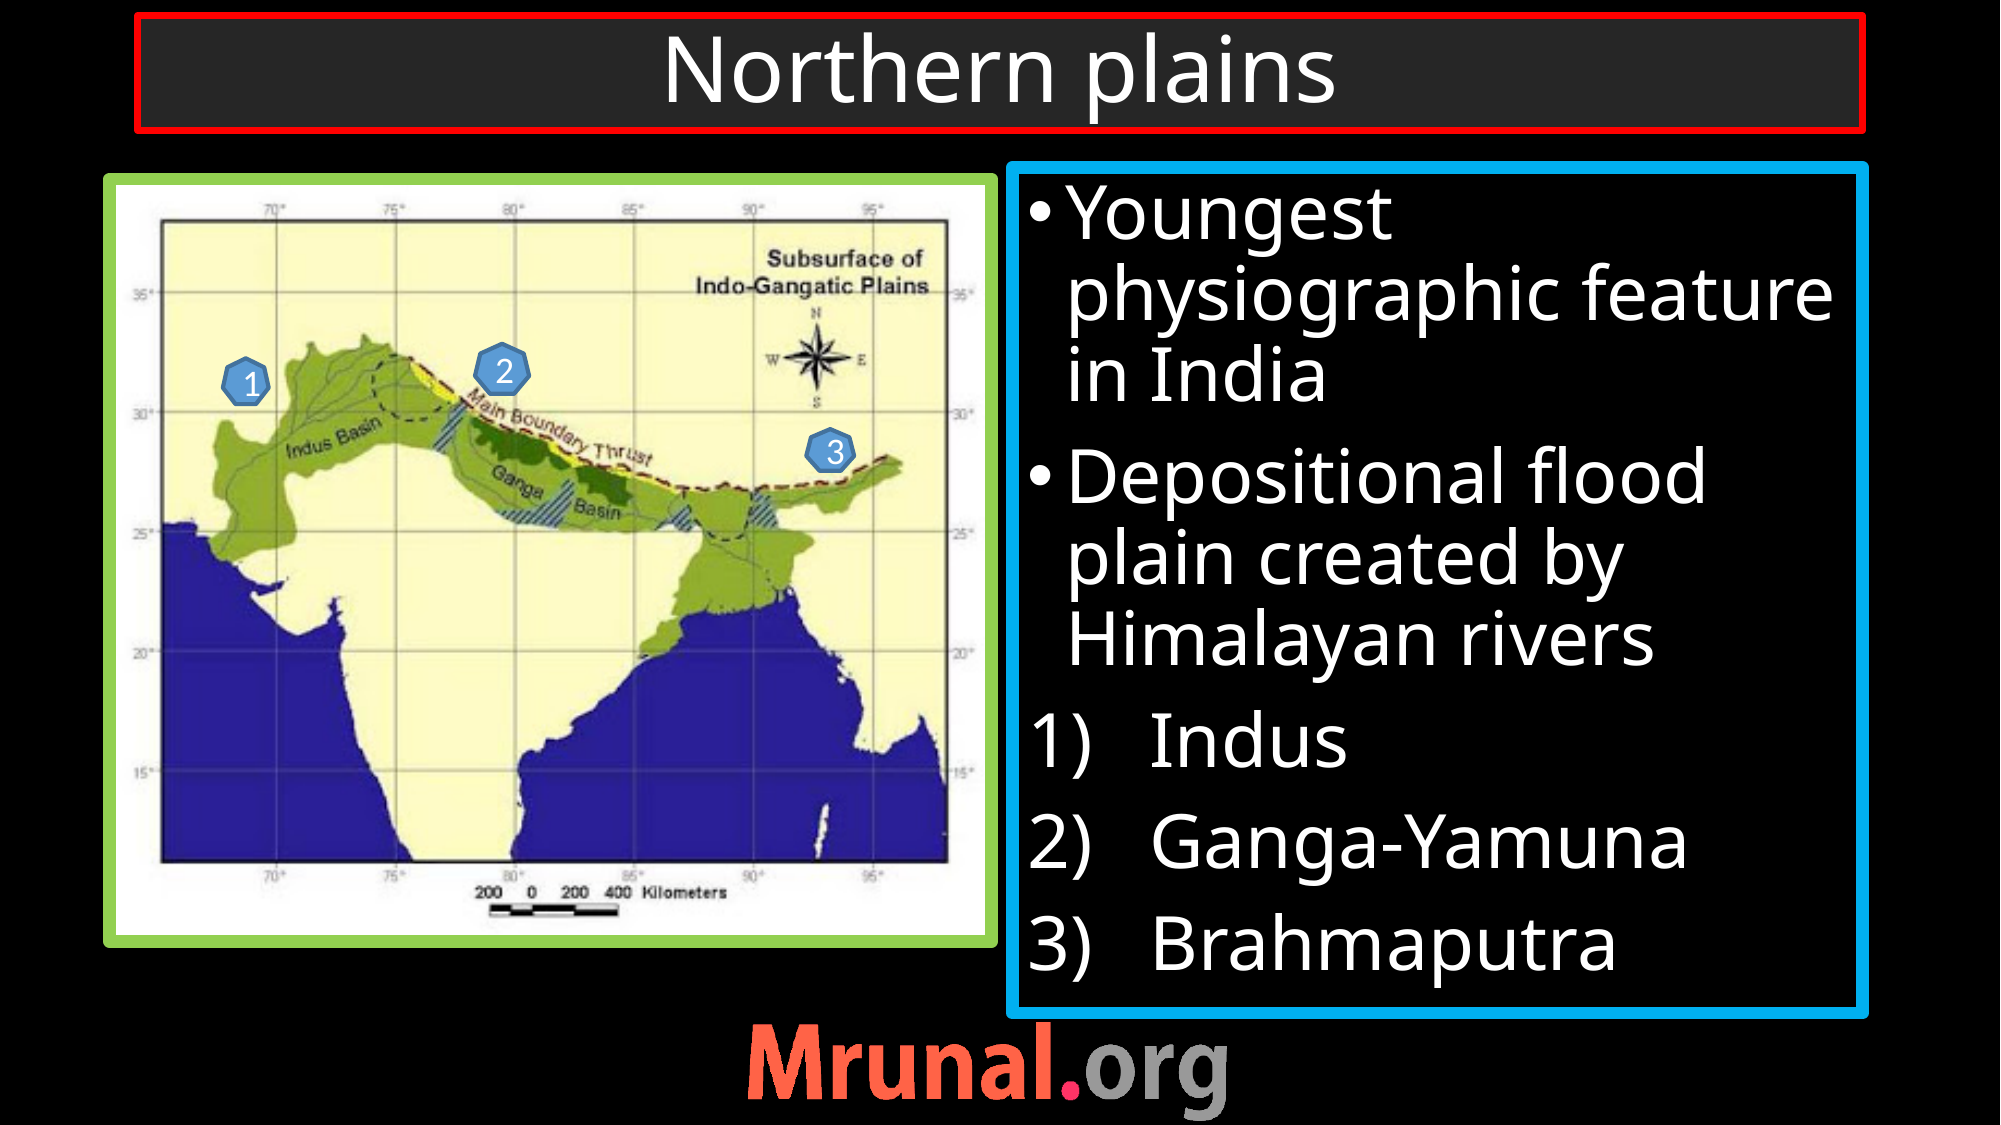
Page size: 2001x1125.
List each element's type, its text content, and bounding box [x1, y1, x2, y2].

title Northern plains [137, 15, 1863, 131]
text_box 2 [474, 343, 530, 394]
text_box 1 [222, 358, 269, 405]
text_box 3 [806, 429, 855, 471]
picture [741, 1005, 1230, 1125]
list Youngest physiographic feature in India Depositional flood plain created by Himalayan rivers Indus Ganga-Yamuna Brahmaputra [1012, 167, 1863, 1014]
picture [115, 185, 986, 936]
